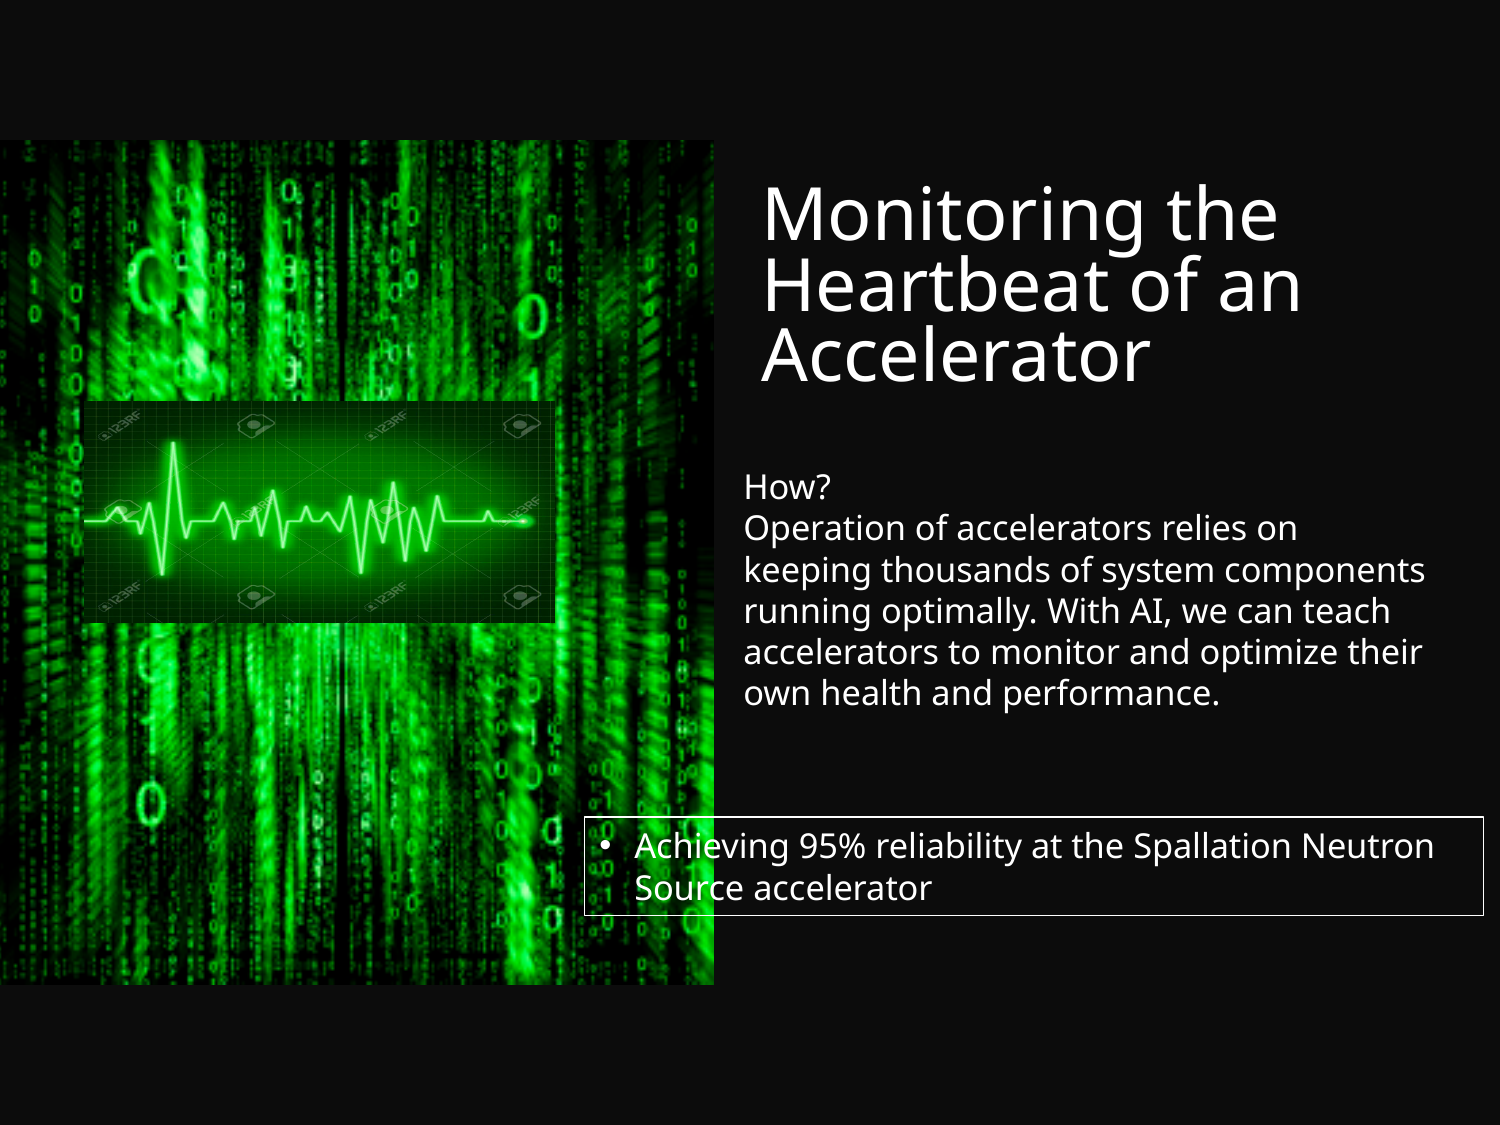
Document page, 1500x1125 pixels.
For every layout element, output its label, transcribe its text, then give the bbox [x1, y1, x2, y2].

text_box Monitoring the Heartbeat of an Accelerator [749, 159, 1500, 402]
text_box Achieving 95% reliability at the Spallation Neutron Source accelerator [584, 816, 1484, 916]
text_box How? Operation of accelerators relies on keeping thousands of system components running optimally. With AI, we can teach accelerators to monitor and optimize their own health and performance. [728, 457, 1443, 765]
picture [0, 140, 714, 985]
